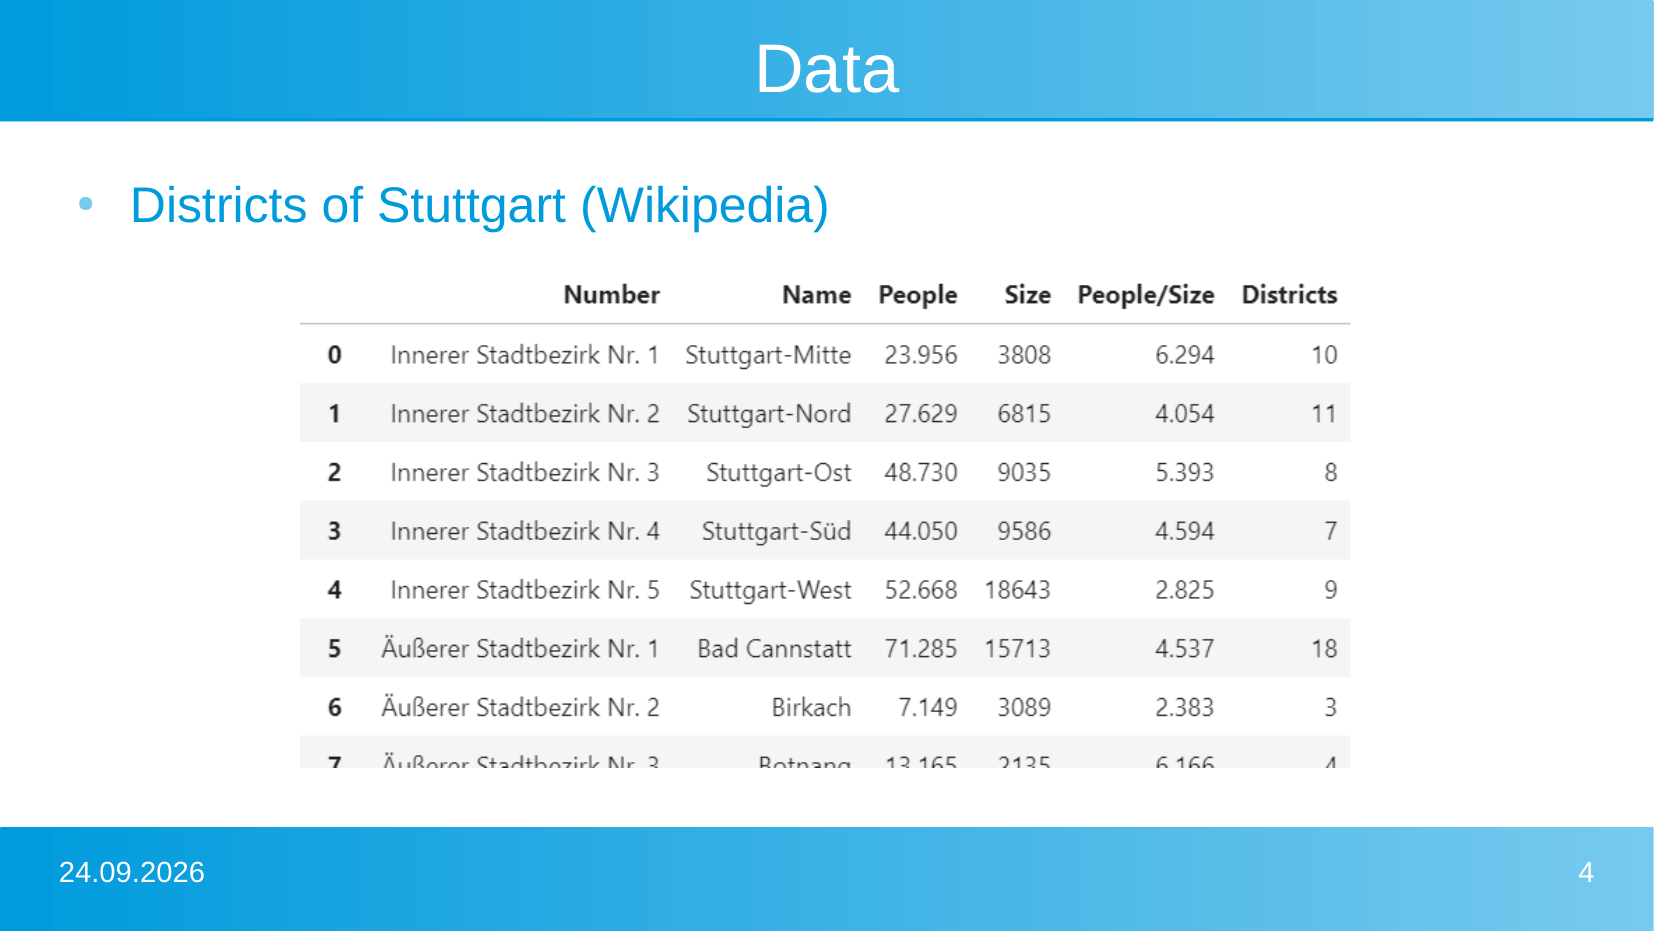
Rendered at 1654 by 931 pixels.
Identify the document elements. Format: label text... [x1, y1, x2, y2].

picture [293, 263, 1359, 768]
list Districts of Stuttgart (Wikipedia) [59, 177, 1595, 768]
title Data [59, 29, 1595, 108]
